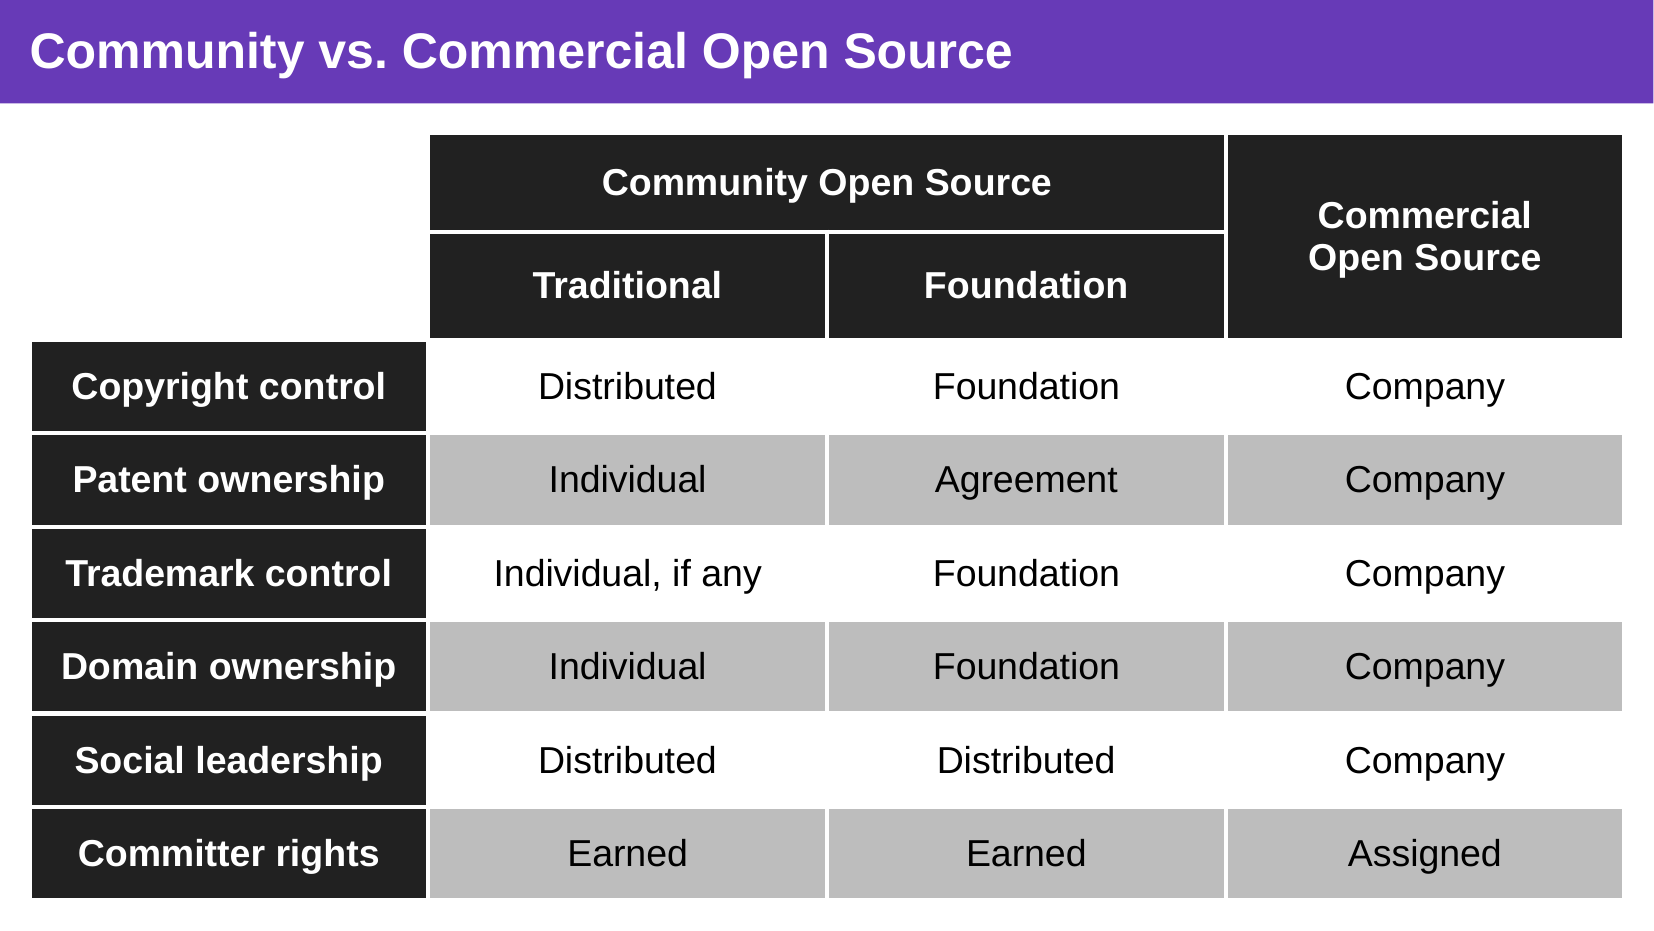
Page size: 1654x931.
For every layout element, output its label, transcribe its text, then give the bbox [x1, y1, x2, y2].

table_cell Earned [430, 809, 825, 898]
table_cell Social leadership [32, 716, 426, 805]
table_cell Trademark control [32, 529, 426, 618]
table_cell Earned [829, 809, 1224, 898]
table_header Commercial Open Source [1228, 135, 1622, 338]
table_cell Committer rights [32, 809, 426, 898]
table_cell Company [1228, 435, 1622, 525]
table_cell Company [1228, 716, 1622, 805]
table_cell Copyright control [32, 342, 426, 431]
table_header Community Open Source [430, 135, 1224, 230]
table_cell Foundation [829, 622, 1224, 711]
table_cell Distributed [430, 342, 825, 431]
table_cell [32, 234, 426, 338]
table_cell Individual [430, 435, 825, 525]
table_cell Distributed [430, 716, 825, 805]
table_cell Foundation [829, 342, 1224, 431]
table_cell Company [1228, 529, 1622, 618]
title Community vs. Commercial Open Source [0, 0, 1654, 104]
table_cell Individual, if any [430, 529, 825, 618]
table_cell Domain ownership [32, 622, 426, 711]
table_cell Individual [430, 622, 825, 711]
table_cell Patent ownership [32, 435, 426, 525]
table_cell Distributed [829, 716, 1224, 805]
table_header [32, 135, 426, 230]
table_cell Traditional [430, 234, 825, 338]
table_cell Company [1228, 342, 1622, 431]
table_cell Foundation [829, 529, 1224, 618]
table_cell Foundation [829, 234, 1224, 338]
table_cell Agreement [829, 435, 1224, 525]
table_cell Assigned [1228, 809, 1622, 898]
table_cell Company [1228, 622, 1622, 711]
